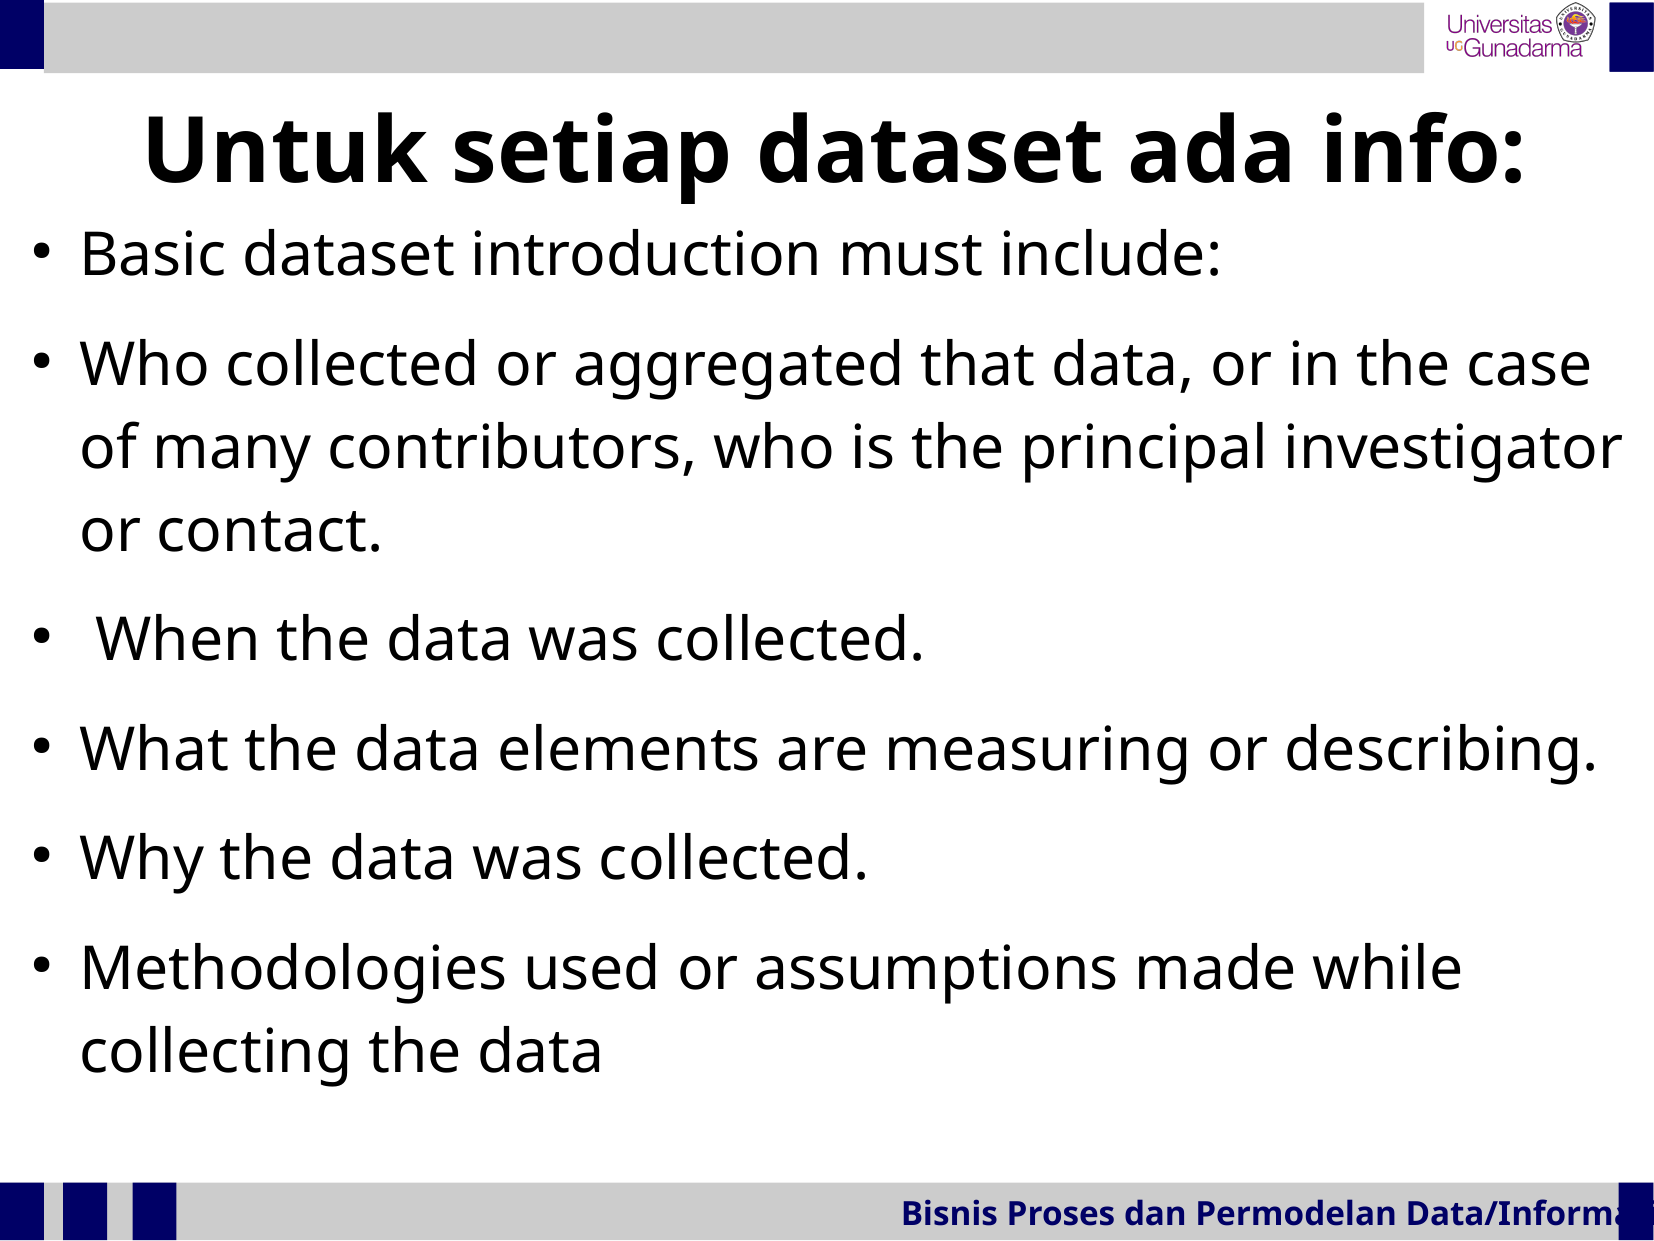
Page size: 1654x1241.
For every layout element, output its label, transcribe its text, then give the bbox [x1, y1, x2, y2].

picture [1437, 2, 1610, 62]
list Basic dataset introduction must include: Who collected or aggregated that data, or in the case of many contributors, who is the principal investigator or contact. When the data was collected. What the data elements are measuring or describing. Why the data was collected. Methodologies used or assumptions made while collecting the data [14, 210, 1630, 1171]
title Untuk setiap dataset ada info: [78, 84, 1592, 210]
